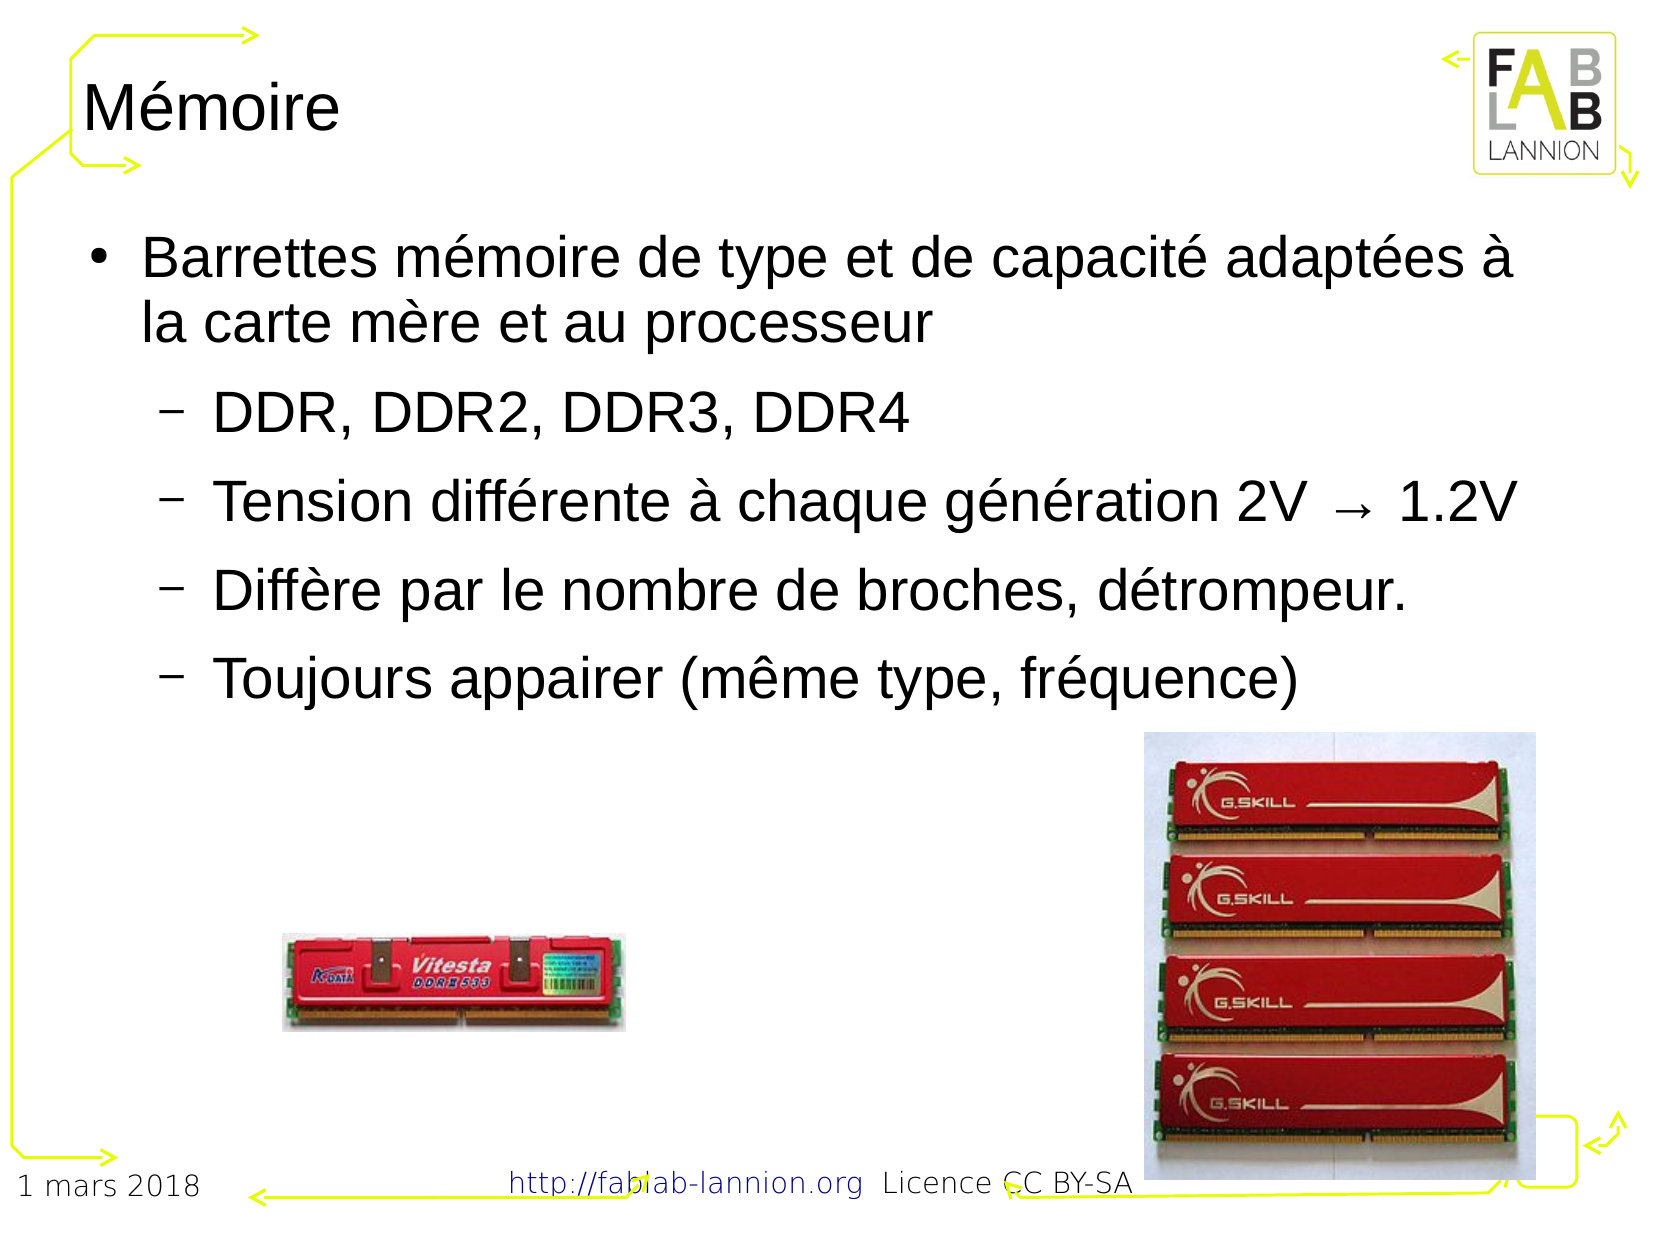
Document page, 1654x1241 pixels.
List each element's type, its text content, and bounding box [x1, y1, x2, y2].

picture [1470, 29, 1619, 178]
picture [282, 933, 626, 1032]
title Mémoire [82, 49, 1441, 166]
list Barrettes mémoire de type et de capacité adaptées à la carte mère et au processeur DDR, DDR2, DDR3, DDR4 Tension différente à chaque génération 2V → 1.2V Diffère par le nombre de broches, détrompeur. Toujours appairer (même type, fréquence) [70, 224, 1560, 944]
picture [1144, 732, 1536, 1180]
